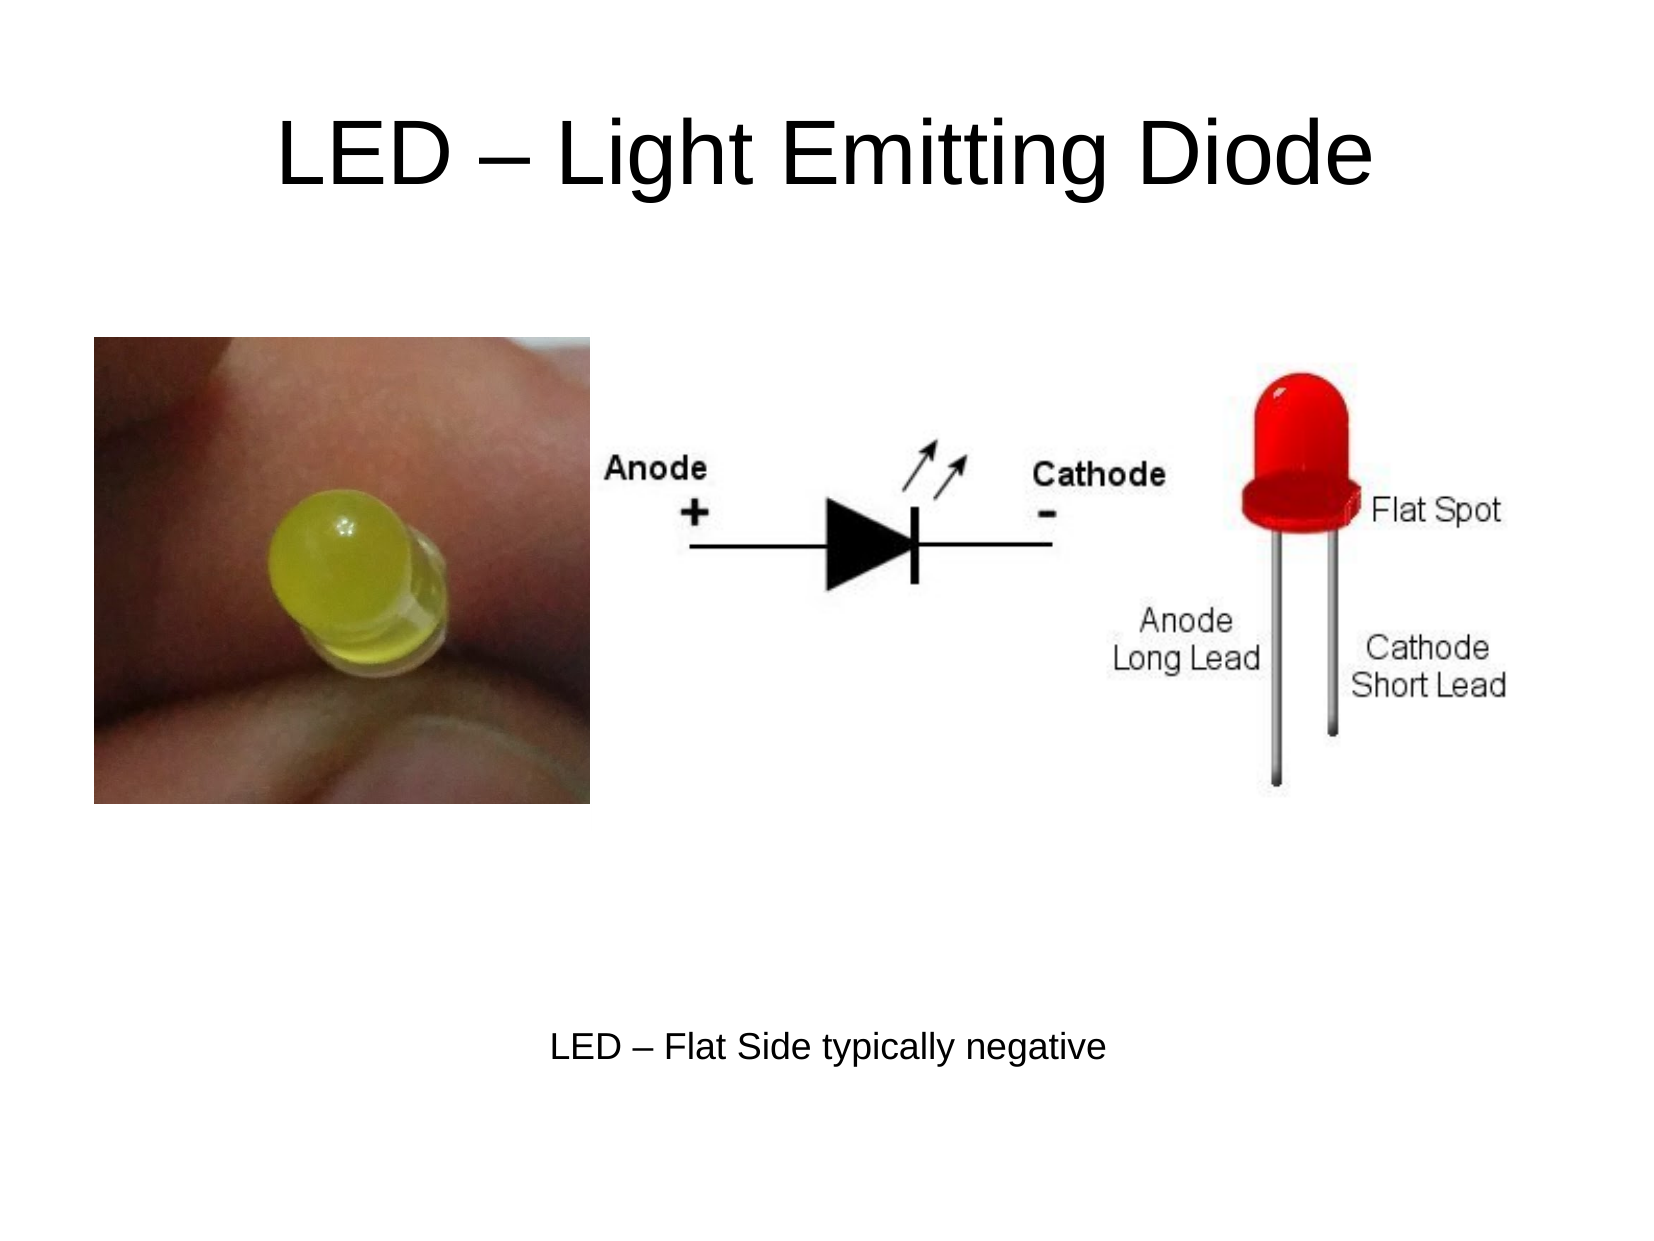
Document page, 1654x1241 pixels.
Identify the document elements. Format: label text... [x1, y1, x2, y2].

text_box LED – Flat Side typically negative [534, 1017, 1123, 1075]
title LED – Light Emitting Diode [82, 49, 1571, 257]
picture [94, 330, 1566, 831]
